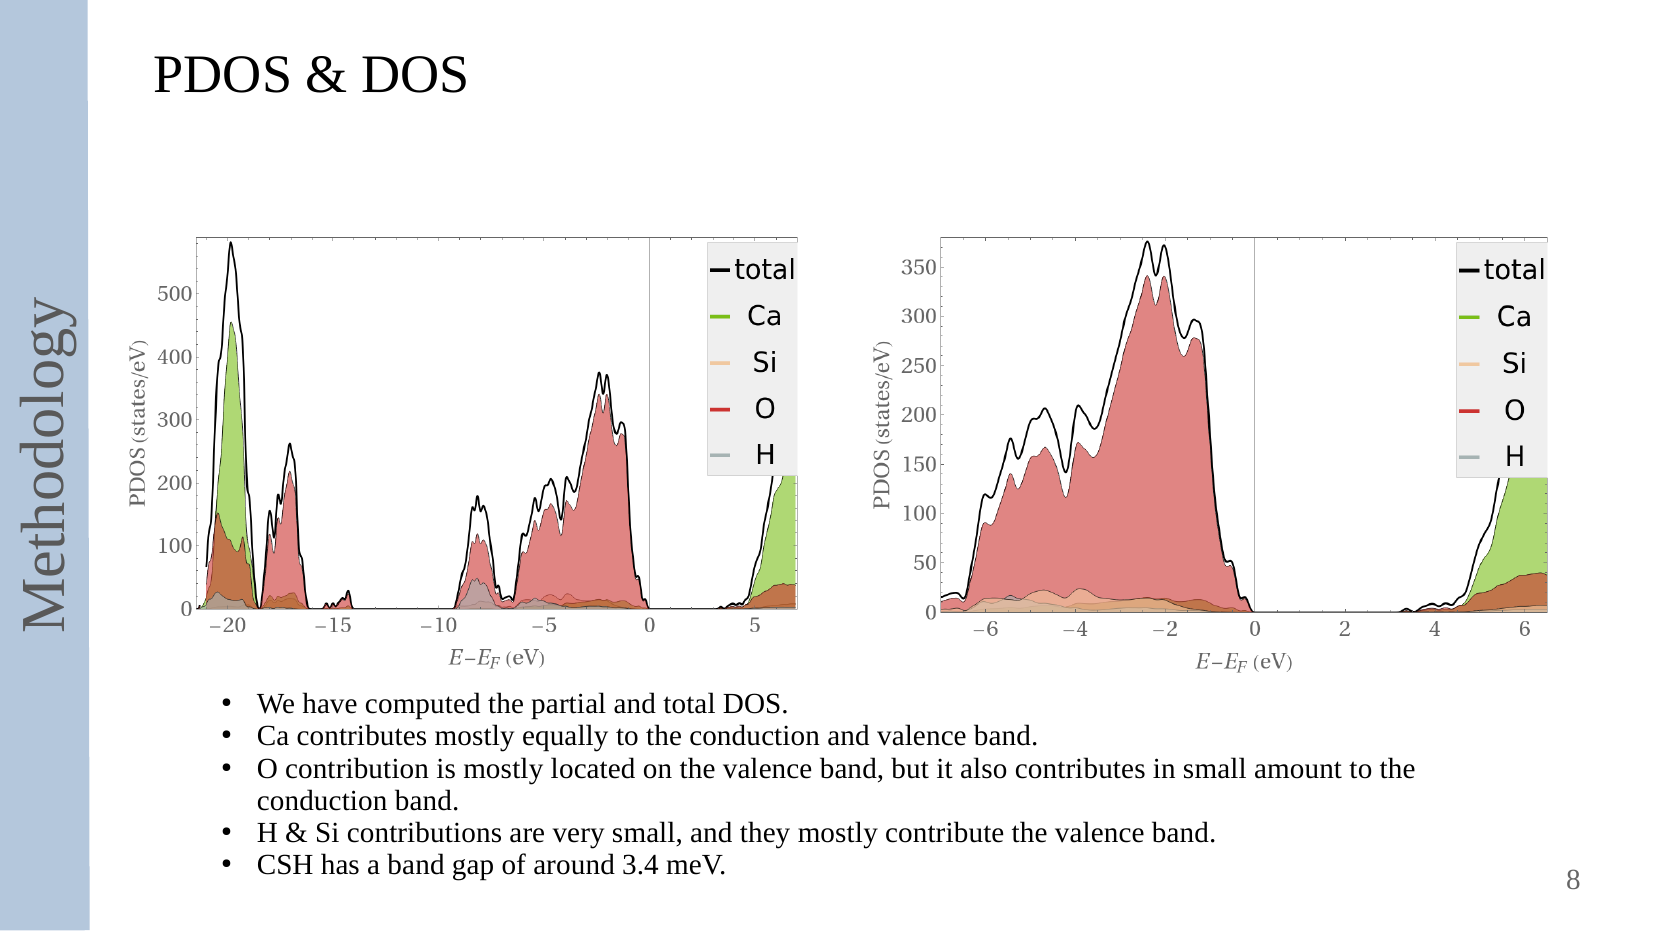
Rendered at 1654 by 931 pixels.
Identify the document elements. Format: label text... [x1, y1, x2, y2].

title Methodology [0, 0, 90, 931]
title PDOS & DOS [153, 23, 1607, 125]
picture [124, 236, 798, 671]
picture [868, 236, 1548, 675]
text_box We have computed the partial and total DOS. Ca contributes mostly equally to the conduction and valence band. O contribution is mostly located on the valence band, but it also contributes in small amount to the conduction band. H & Si contributions are very small, and they mostly contribute the valence band. CSH has a band gap of around 3.4 meV. [206, 680, 1506, 889]
